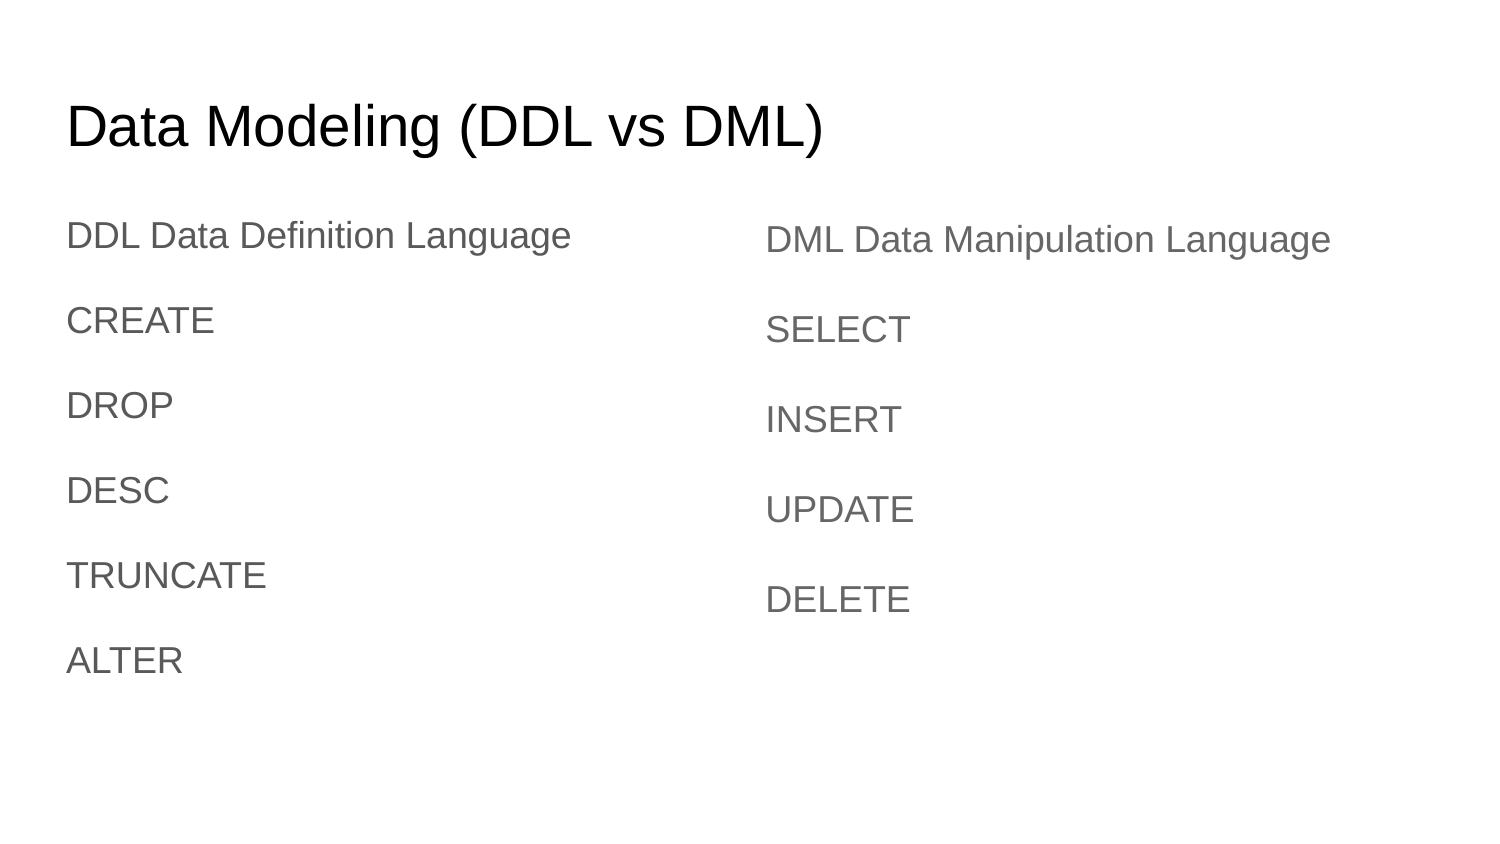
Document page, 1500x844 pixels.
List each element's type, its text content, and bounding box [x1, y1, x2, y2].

list DDL Data Definition Language CREATE DROP DESC TRUNCATE ALTER [51, 189, 750, 750]
title Data Modeling (DDL vs DML) [51, 72, 1449, 167]
text_box DML Data Manipulation Language SELECT INSERT UPDATE DELETE [750, 200, 1461, 765]
